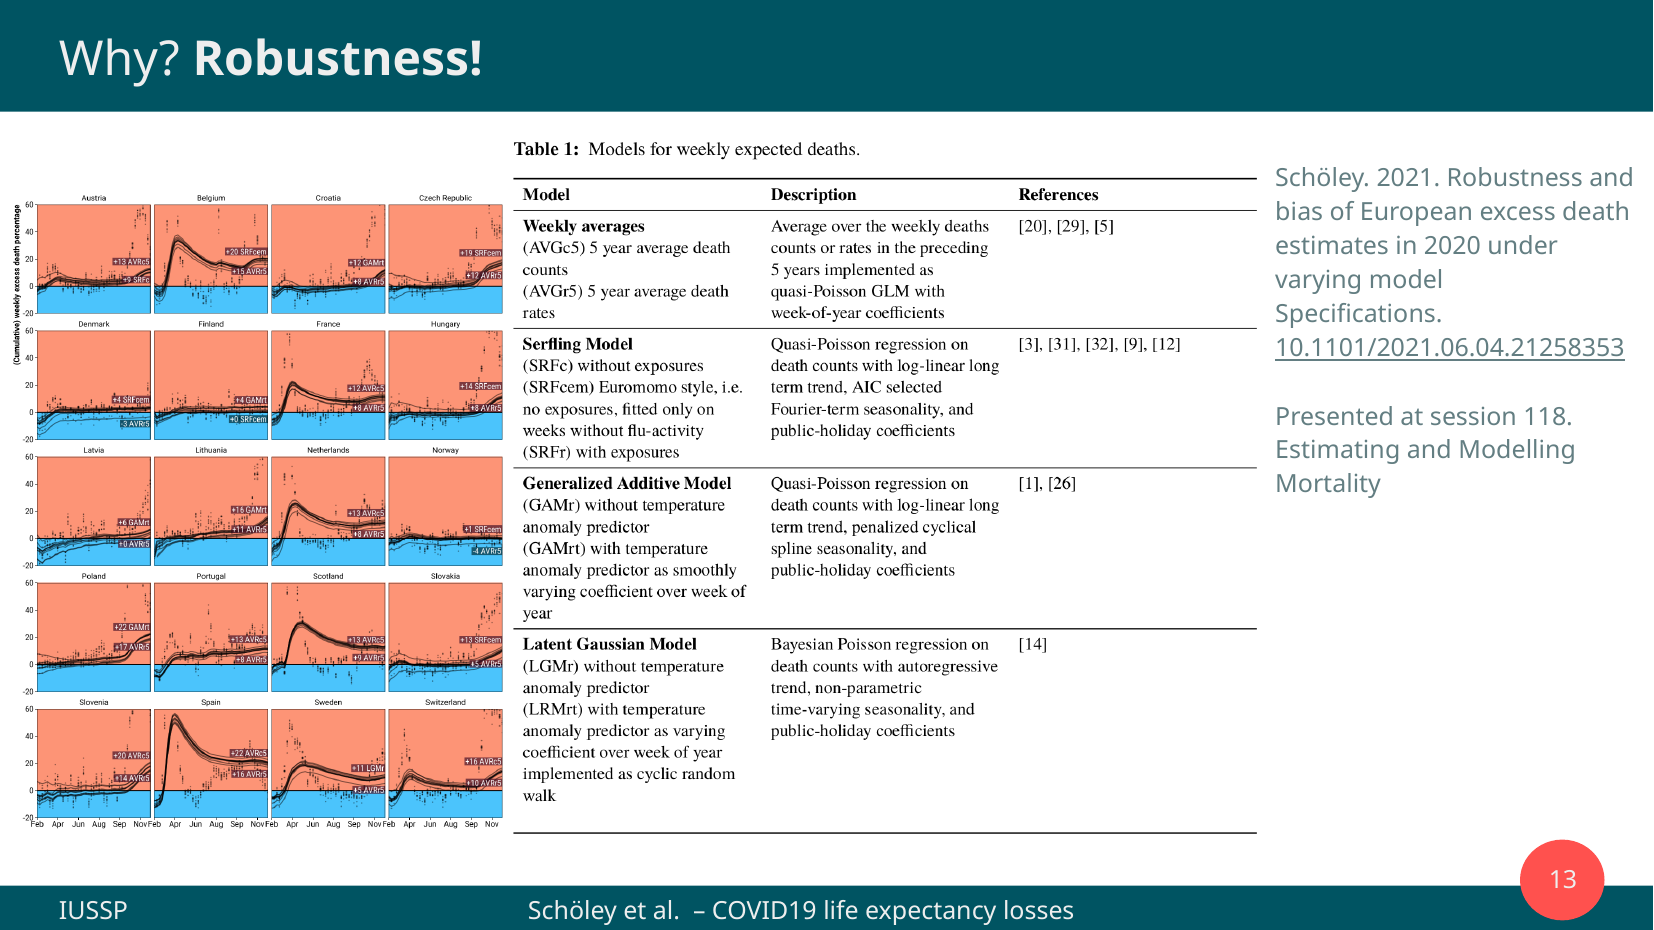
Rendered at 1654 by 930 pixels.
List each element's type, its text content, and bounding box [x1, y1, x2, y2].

title Why? Robustness! [58, 0, 1594, 117]
picture [7, 136, 1263, 841]
text_box Schöley. 2021. Robustness and bias of European excess death estimates in 2020 under varying model Specifications. 10.1101/2021.06.04.21258353 Presented at session 118. Estimating and Modelling Mortality [1263, 152, 1651, 402]
